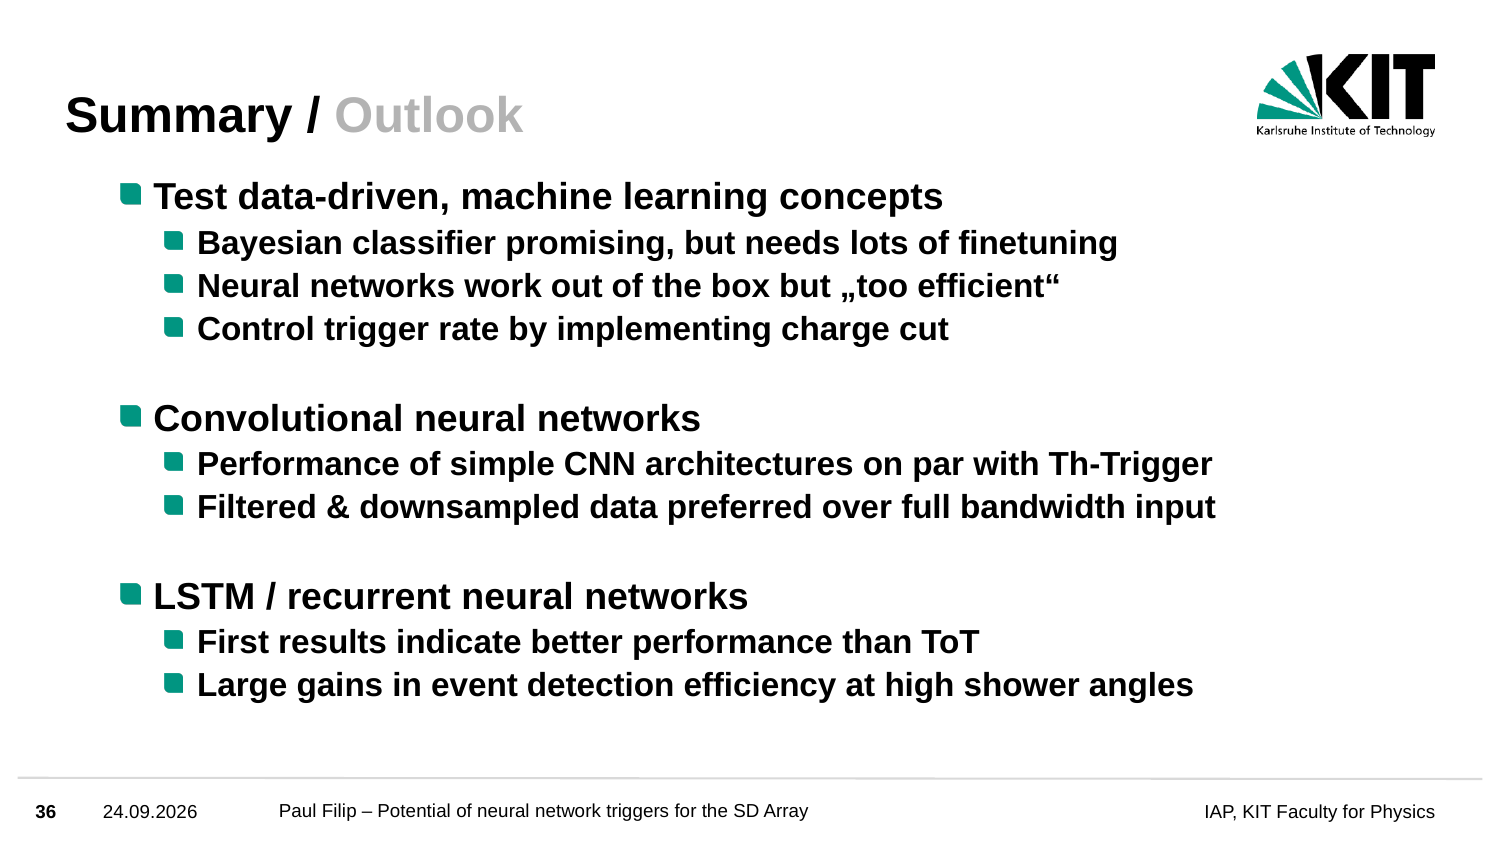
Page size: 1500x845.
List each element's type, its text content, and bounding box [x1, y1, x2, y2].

picture [1257, 54, 1435, 137]
title Summary / Outlook [64, 48, 1192, 144]
list Test data-driven, machine learning concepts Bayesian classifier promising, but needs lots of finetuning Neural networks work out of the box but „too efficient“ Control trigger rate by implementing charge cut Convolutional neural networks Performance of simple CNN architectures on par with Th-Trigger Filtered & downsampled data preferred over full bandwidth input LSTM / recurrent neural networks First results indicate better performance than ToT Large gains in event detection efficiency at high shower angles [76, 177, 1424, 754]
text_box [331, 72, 542, 152]
